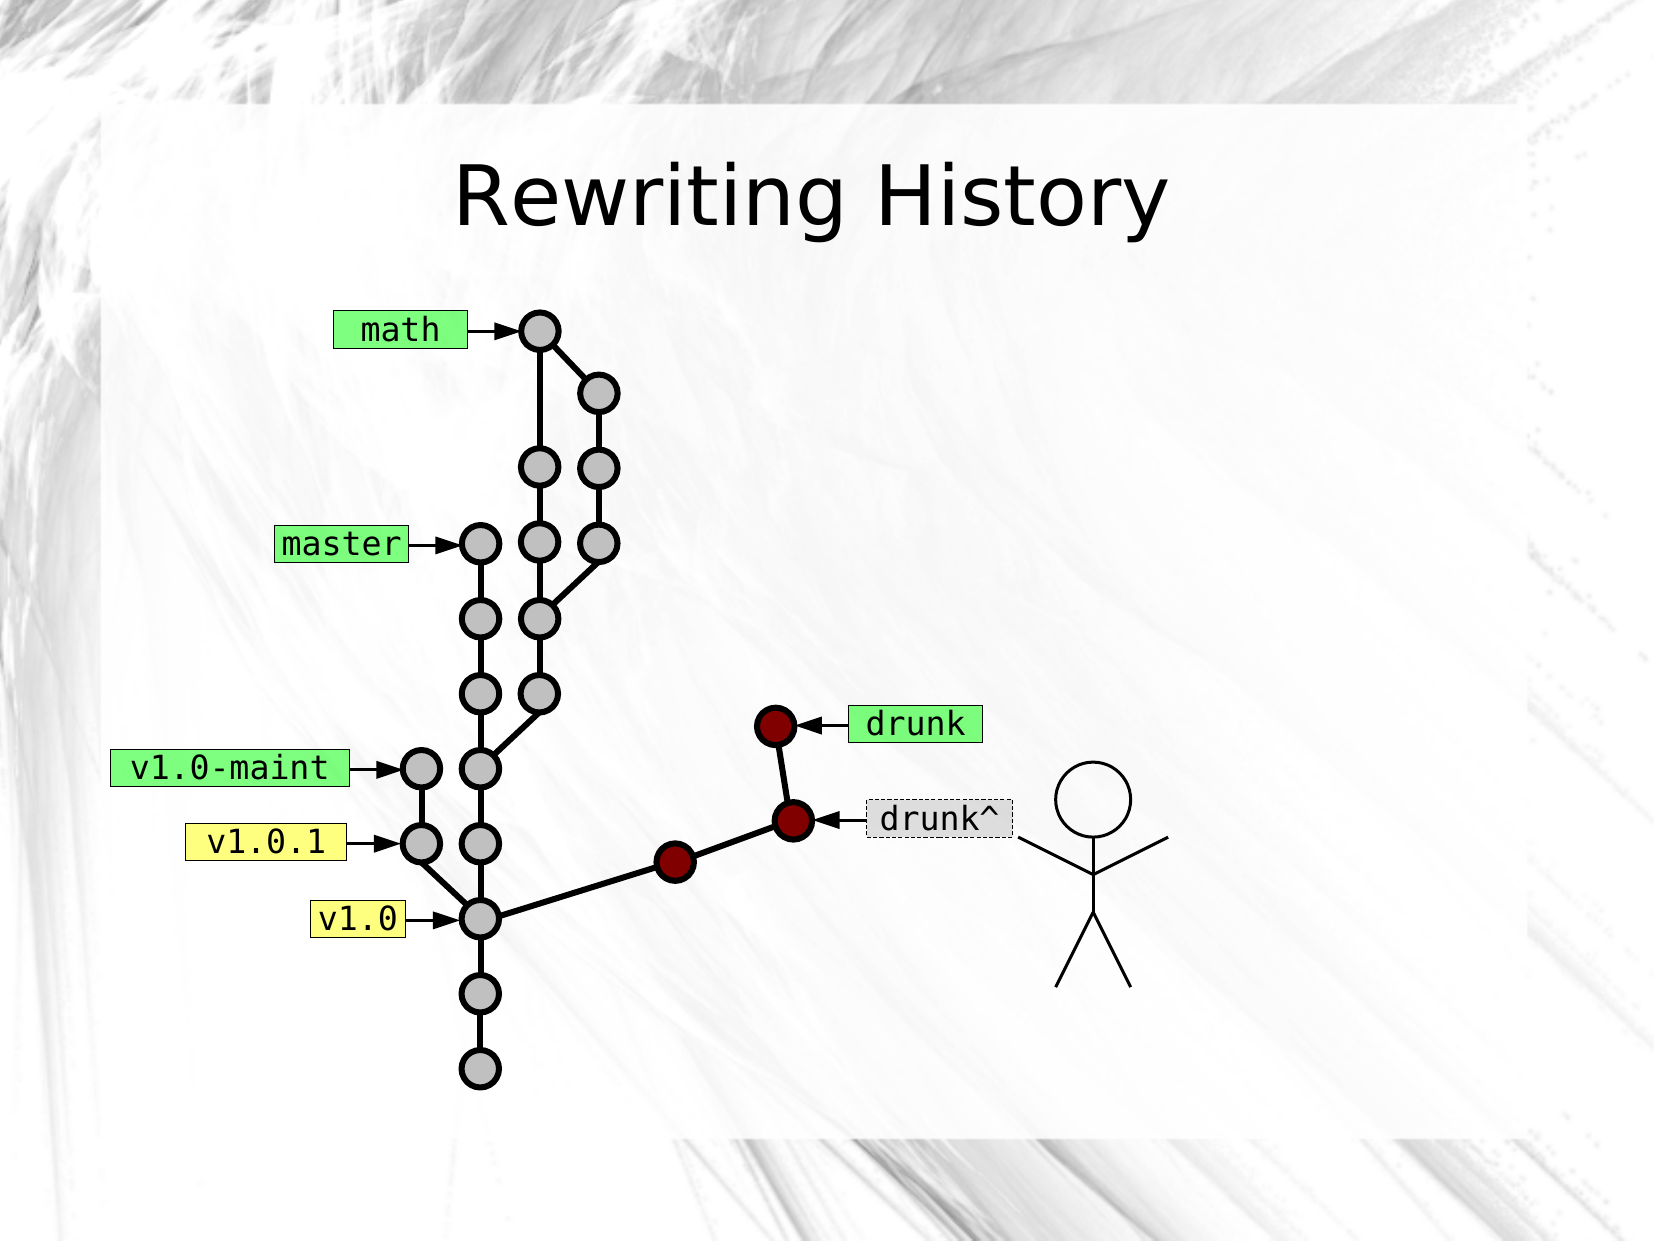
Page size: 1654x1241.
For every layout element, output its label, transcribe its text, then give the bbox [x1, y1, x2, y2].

text_box drunk [848, 705, 983, 743]
text_box [580, 374, 618, 412]
title Rewriting History [118, 112, 1506, 281]
text_box drunk^ [866, 799, 1013, 838]
text_box [774, 802, 813, 840]
text_box [461, 600, 500, 638]
text_box [461, 825, 500, 863]
text_box [461, 675, 500, 713]
text_box [756, 707, 795, 746]
text_box [520, 523, 559, 561]
picture [0, 0, 1654, 1241]
text_box [461, 1050, 500, 1088]
text_box [580, 524, 618, 562]
text_box [461, 900, 500, 938]
text_box [402, 750, 441, 788]
text_box v1.0-maint [110, 749, 350, 787]
text_box v1.0.1 [185, 823, 347, 861]
text_box master [274, 525, 409, 563]
text_box [521, 312, 559, 350]
text_box [580, 449, 618, 487]
text_box [461, 975, 500, 1013]
text_box [656, 843, 694, 881]
text_box [461, 525, 500, 563]
text_box [461, 750, 500, 788]
text_box v1.0 [310, 900, 406, 938]
text_box [520, 448, 559, 486]
text_box [402, 825, 441, 863]
text_box math [333, 310, 468, 349]
text_box [520, 600, 559, 638]
text_box [520, 675, 559, 713]
